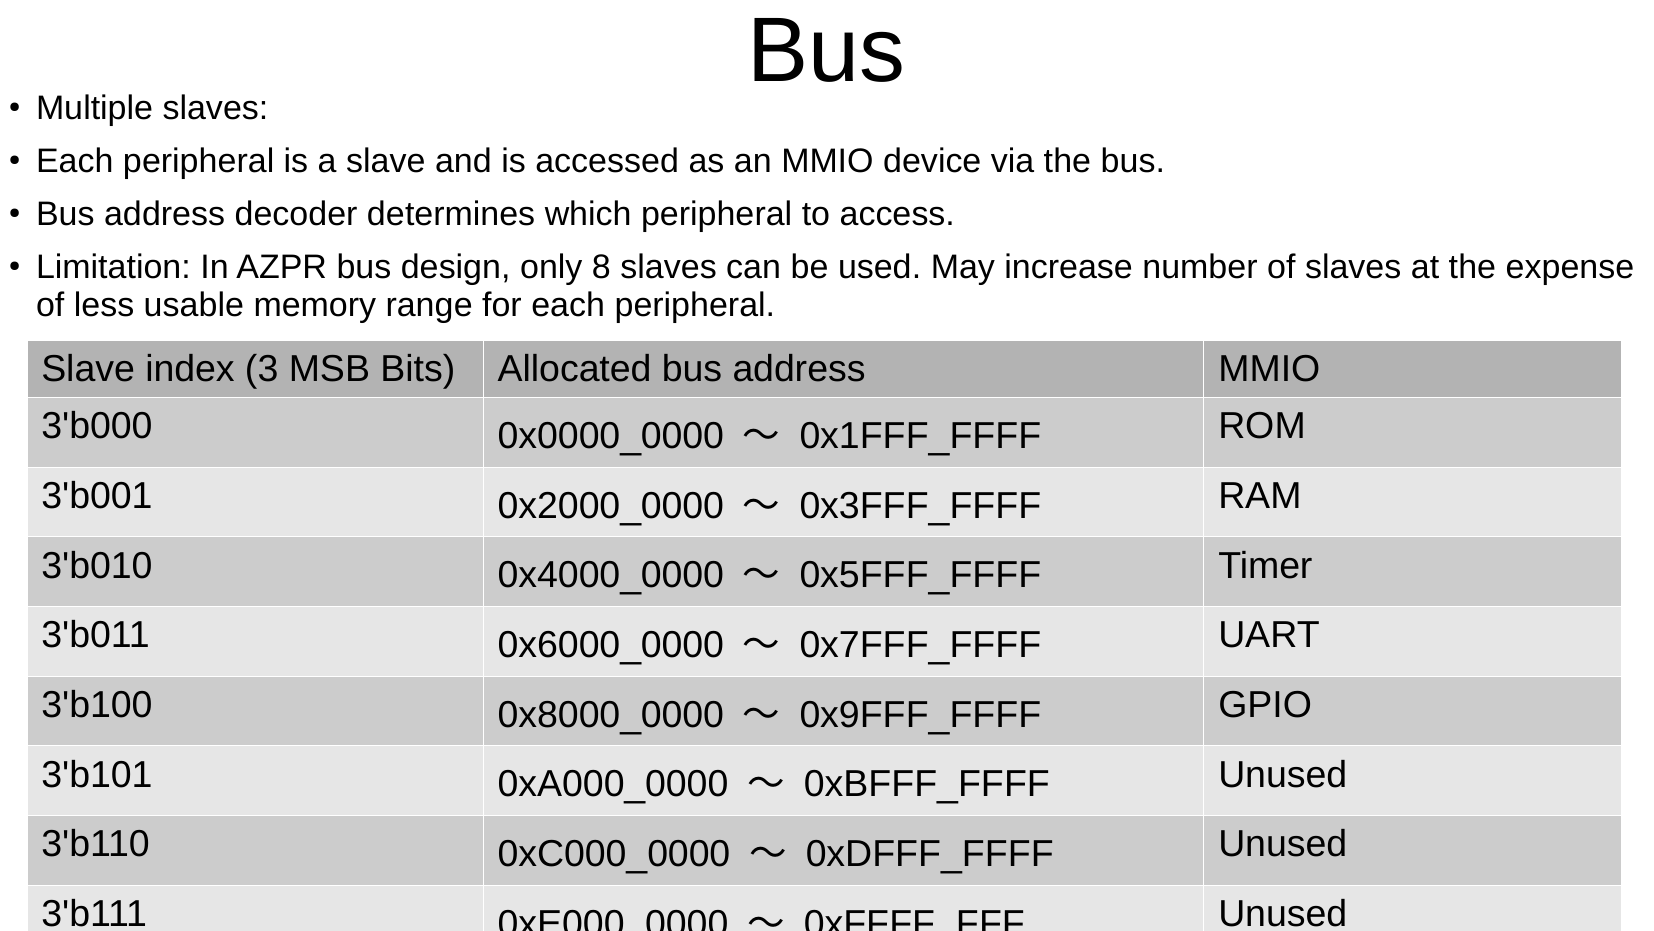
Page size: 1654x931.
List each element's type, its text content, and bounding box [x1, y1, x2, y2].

table_cell RAM [1204, 468, 1621, 536]
table_cell 0xC000_0000 ～ 0xDFFF_FFFF [484, 816, 1203, 885]
table_header Slave index (3 MSB Bits) [28, 341, 483, 397]
table_cell 0x8000_0000 ～ 0x9FFF_FFFF [484, 677, 1203, 745]
table_cell 0x4000_0000 ～ 0x5FFF_FFFF [484, 537, 1203, 606]
table_cell ROM [1204, 398, 1621, 467]
table_cell 0x2000_0000 ～ 0x3FFF_FFFF [484, 468, 1203, 536]
table_header Allocated bus address [484, 341, 1203, 397]
table_cell 0xE000_0000 ～ 0xFFFF_FFF [484, 886, 1203, 931]
table_cell 3'b010 [28, 537, 483, 606]
table_cell Unused [1204, 816, 1621, 885]
table_cell Unused [1204, 886, 1621, 931]
table_cell 3'b100 [28, 677, 483, 745]
table_cell 0x6000_0000 ～ 0x7FFF_FFFF [484, 607, 1203, 676]
table_cell Timer [1204, 537, 1621, 606]
title Bus [82, 0, 1571, 88]
table_cell 3'b111 [28, 886, 483, 931]
table_cell 3'b101 [28, 746, 483, 815]
table_cell UART [1204, 607, 1621, 676]
table_cell 0x0000_0000 ～ 0x1FFF_FFFF [484, 398, 1203, 467]
table_cell 3'b110 [28, 816, 483, 885]
list Multiple slaves: Each peripheral is a slave and is accessed as an MMIO device via the bus. Bus address decoder determines which peripheral to access. Limitation: In AZPR bus design, only 8 slaves can be used. May increase number of slaves at the expense of less usable memory range for each peripheral. [0, 88, 1654, 325]
table_header MMIO [1204, 341, 1621, 397]
table_cell Unused [1204, 746, 1621, 815]
table_cell 3'b000 [28, 398, 483, 467]
table_cell 3'b011 [28, 607, 483, 676]
table_cell GPIO [1204, 677, 1621, 745]
table_cell 3'b001 [28, 468, 483, 536]
table_cell 0xA000_0000 ～ 0xBFFF_FFFF [484, 746, 1203, 815]
